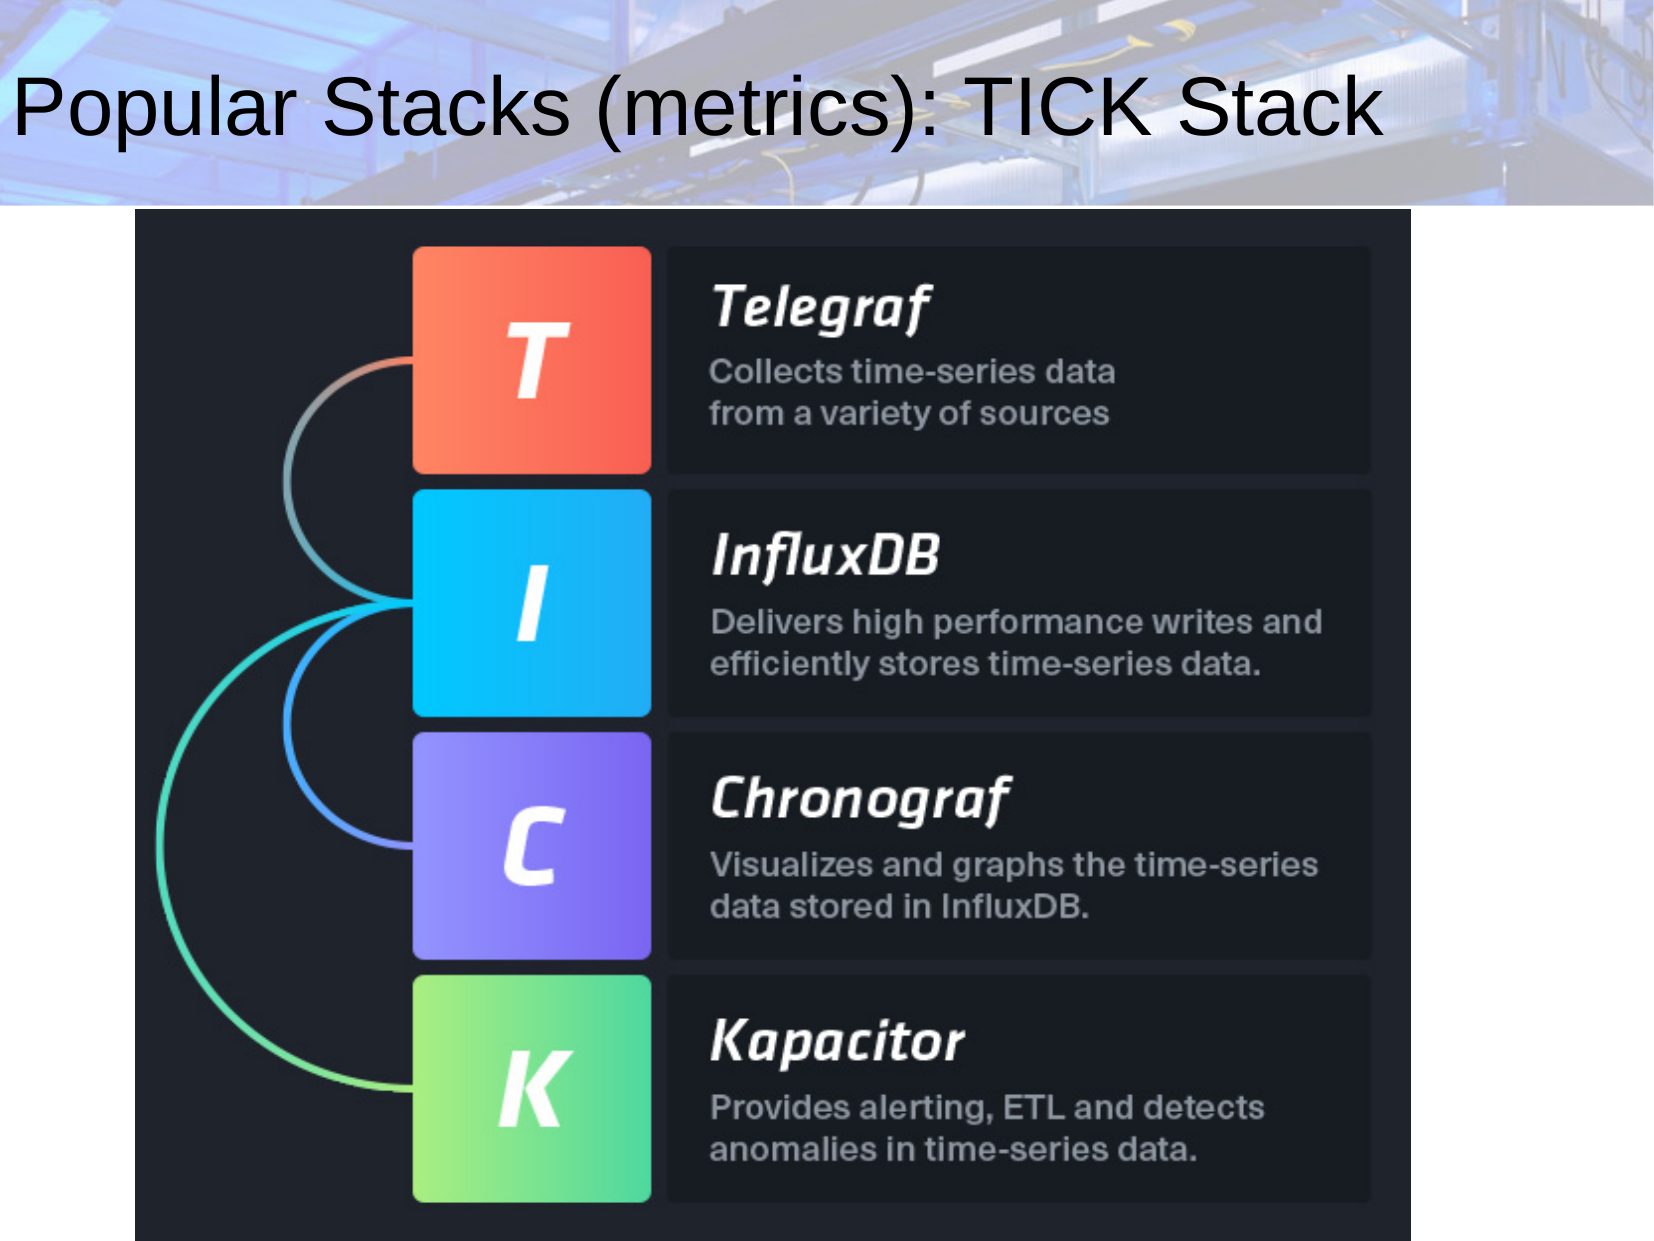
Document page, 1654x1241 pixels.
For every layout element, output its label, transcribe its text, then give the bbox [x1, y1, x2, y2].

picture [0, 0, 1654, 1241]
title Popular Stacks (metrics): TICK Stack [11, 2, 1501, 211]
